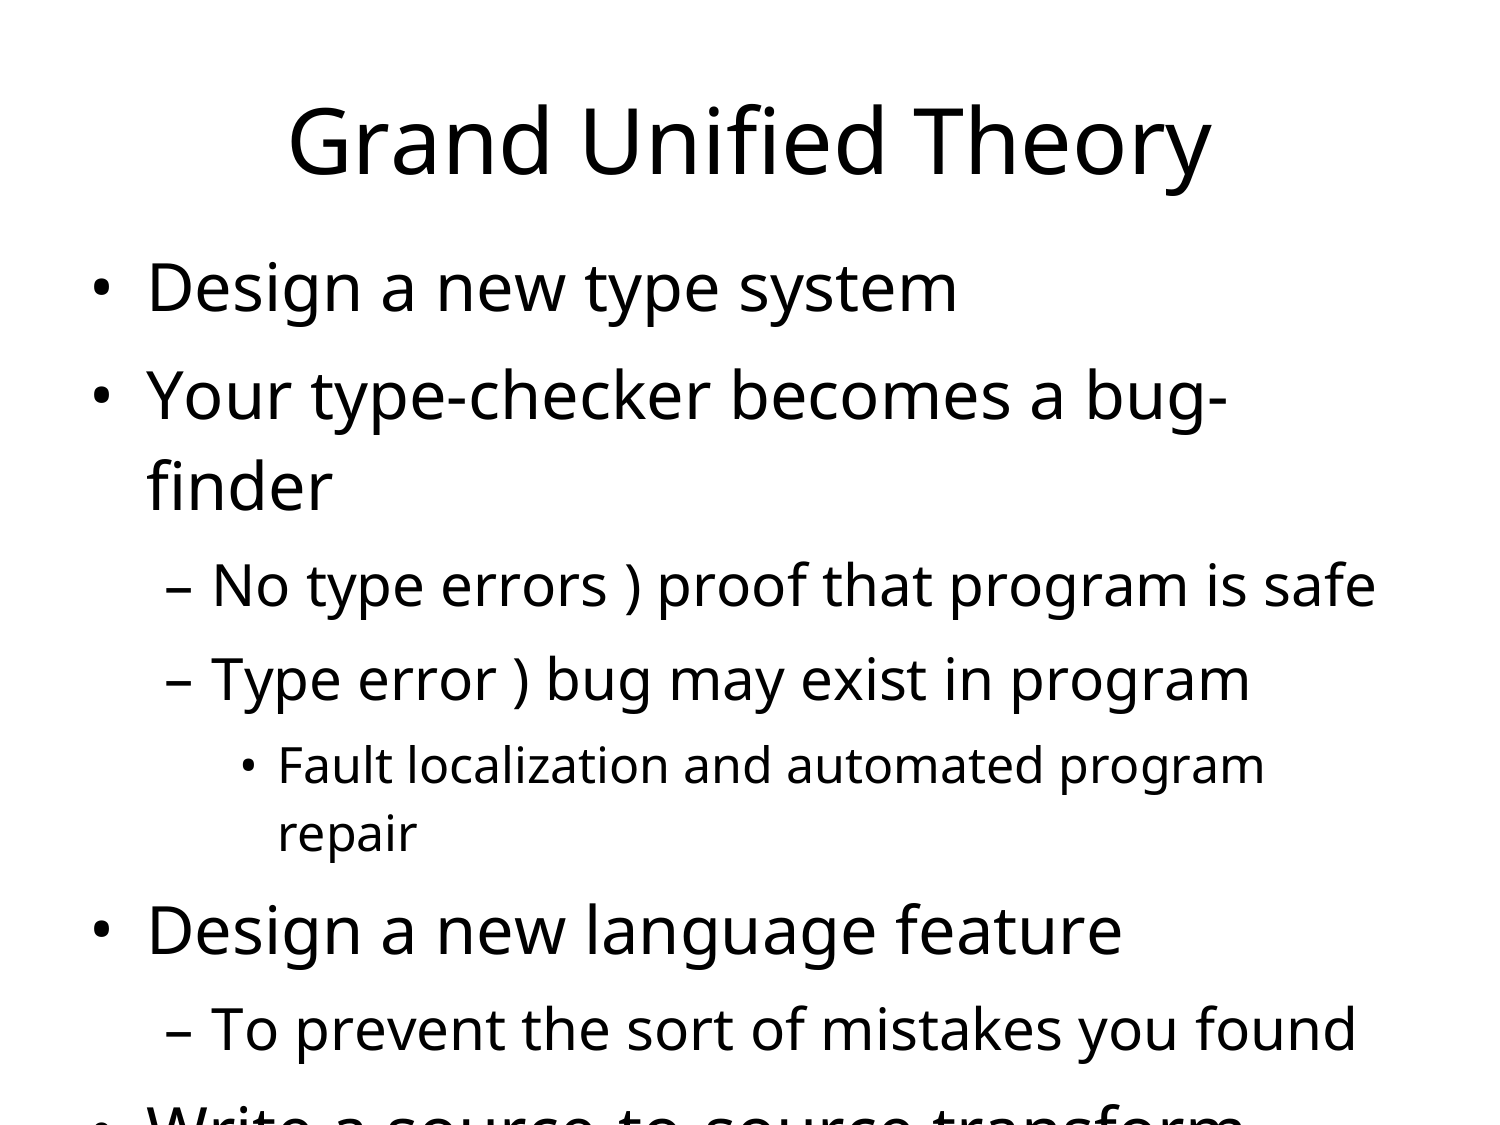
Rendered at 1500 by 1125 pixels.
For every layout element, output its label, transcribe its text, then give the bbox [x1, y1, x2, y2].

list Design a new type system Your type-checker becomes a bug-finder No type errors ) proof that program is safe Type error ) bug may exist in program Fault localization and automated program repair Design a new language feature To prevent the sort of mistakes you found Write a source-to-source transform Your new feature now works on existing code [75, 232, 1426, 1108]
title Grand Unified Theory [75, 45, 1426, 232]
